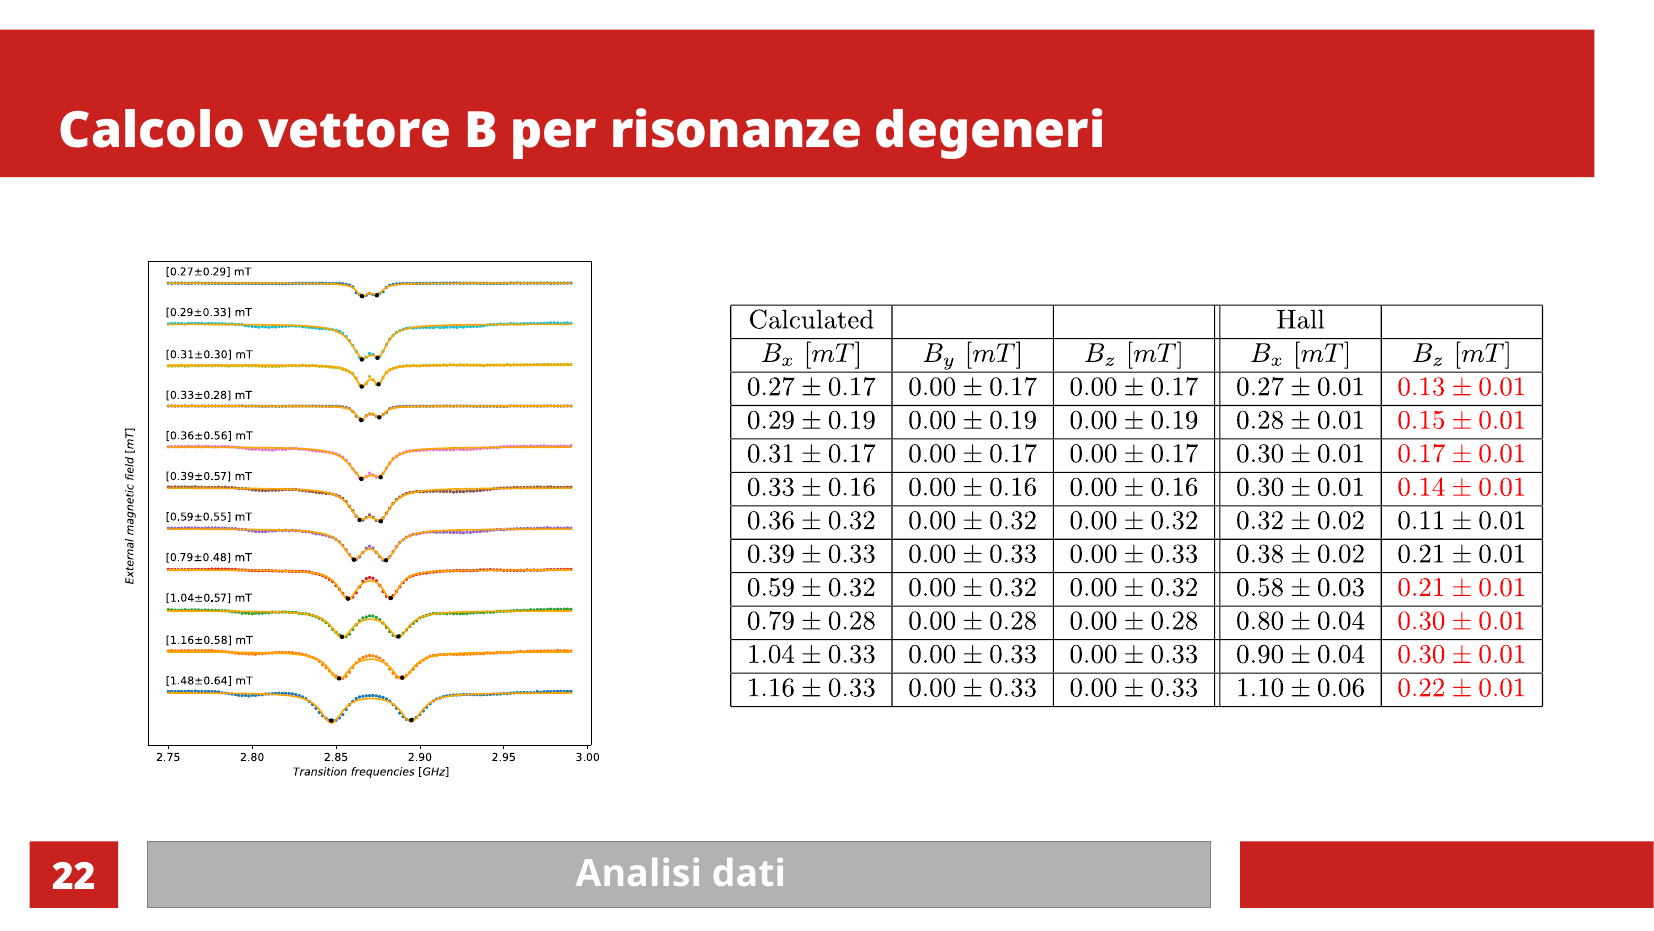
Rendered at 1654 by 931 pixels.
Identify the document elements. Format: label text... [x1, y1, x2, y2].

title Calcolo vettore B per risonanze degeneri [59, 44, 1595, 163]
text_box [730, 304, 1544, 708]
picture [0, 176, 602, 828]
text_box Analisi dati [155, 838, 1206, 905]
